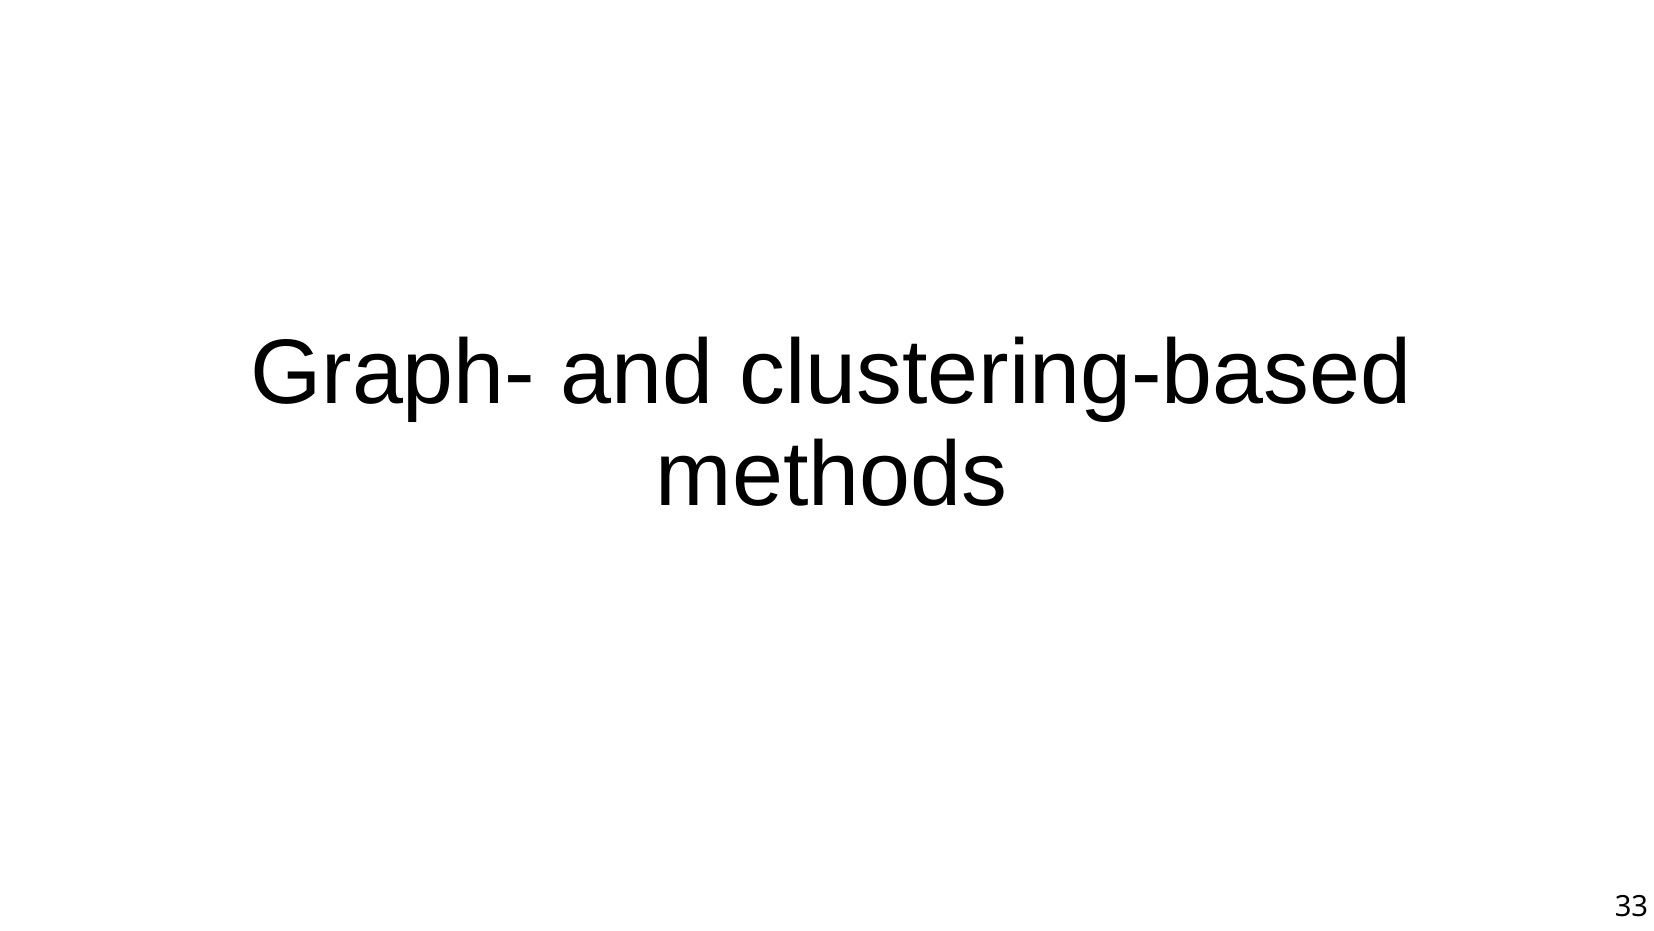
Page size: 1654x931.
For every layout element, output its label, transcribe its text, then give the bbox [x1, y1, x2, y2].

title Graph- and clustering-based methods [87, 320, 1576, 526]
